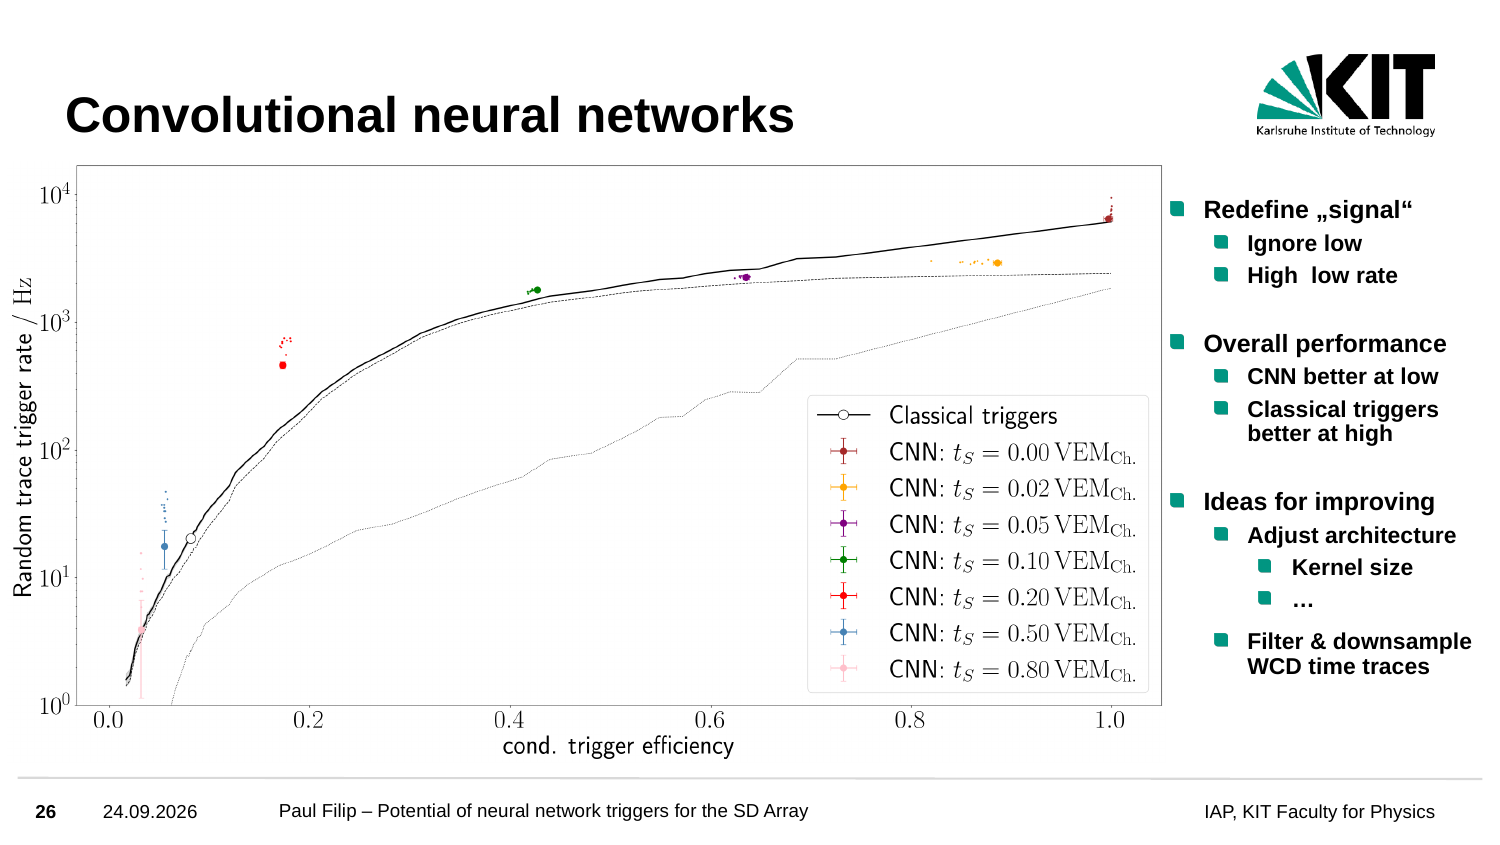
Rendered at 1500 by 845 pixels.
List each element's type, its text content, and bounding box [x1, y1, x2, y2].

picture [7, 161, 1166, 763]
picture [1214, 369, 1228, 384]
picture [1214, 267, 1228, 283]
picture [1258, 559, 1271, 574]
text_box Redefine „signal“ Ignore low High low rate Overall performance CNN better at low Classical triggers better at high Ideas for improving Adjust architecture Kernel size … Filter & downsample WCD time traces [1126, 197, 1500, 763]
title Convolutional neural networks [64, 48, 1192, 144]
picture [1214, 235, 1228, 250]
picture [1214, 633, 1228, 648]
picture [1257, 54, 1435, 137]
picture [1170, 493, 1184, 509]
picture [1170, 201, 1184, 218]
picture [1258, 591, 1271, 606]
picture [1170, 334, 1184, 351]
picture [1214, 527, 1228, 542]
picture [1214, 401, 1228, 416]
